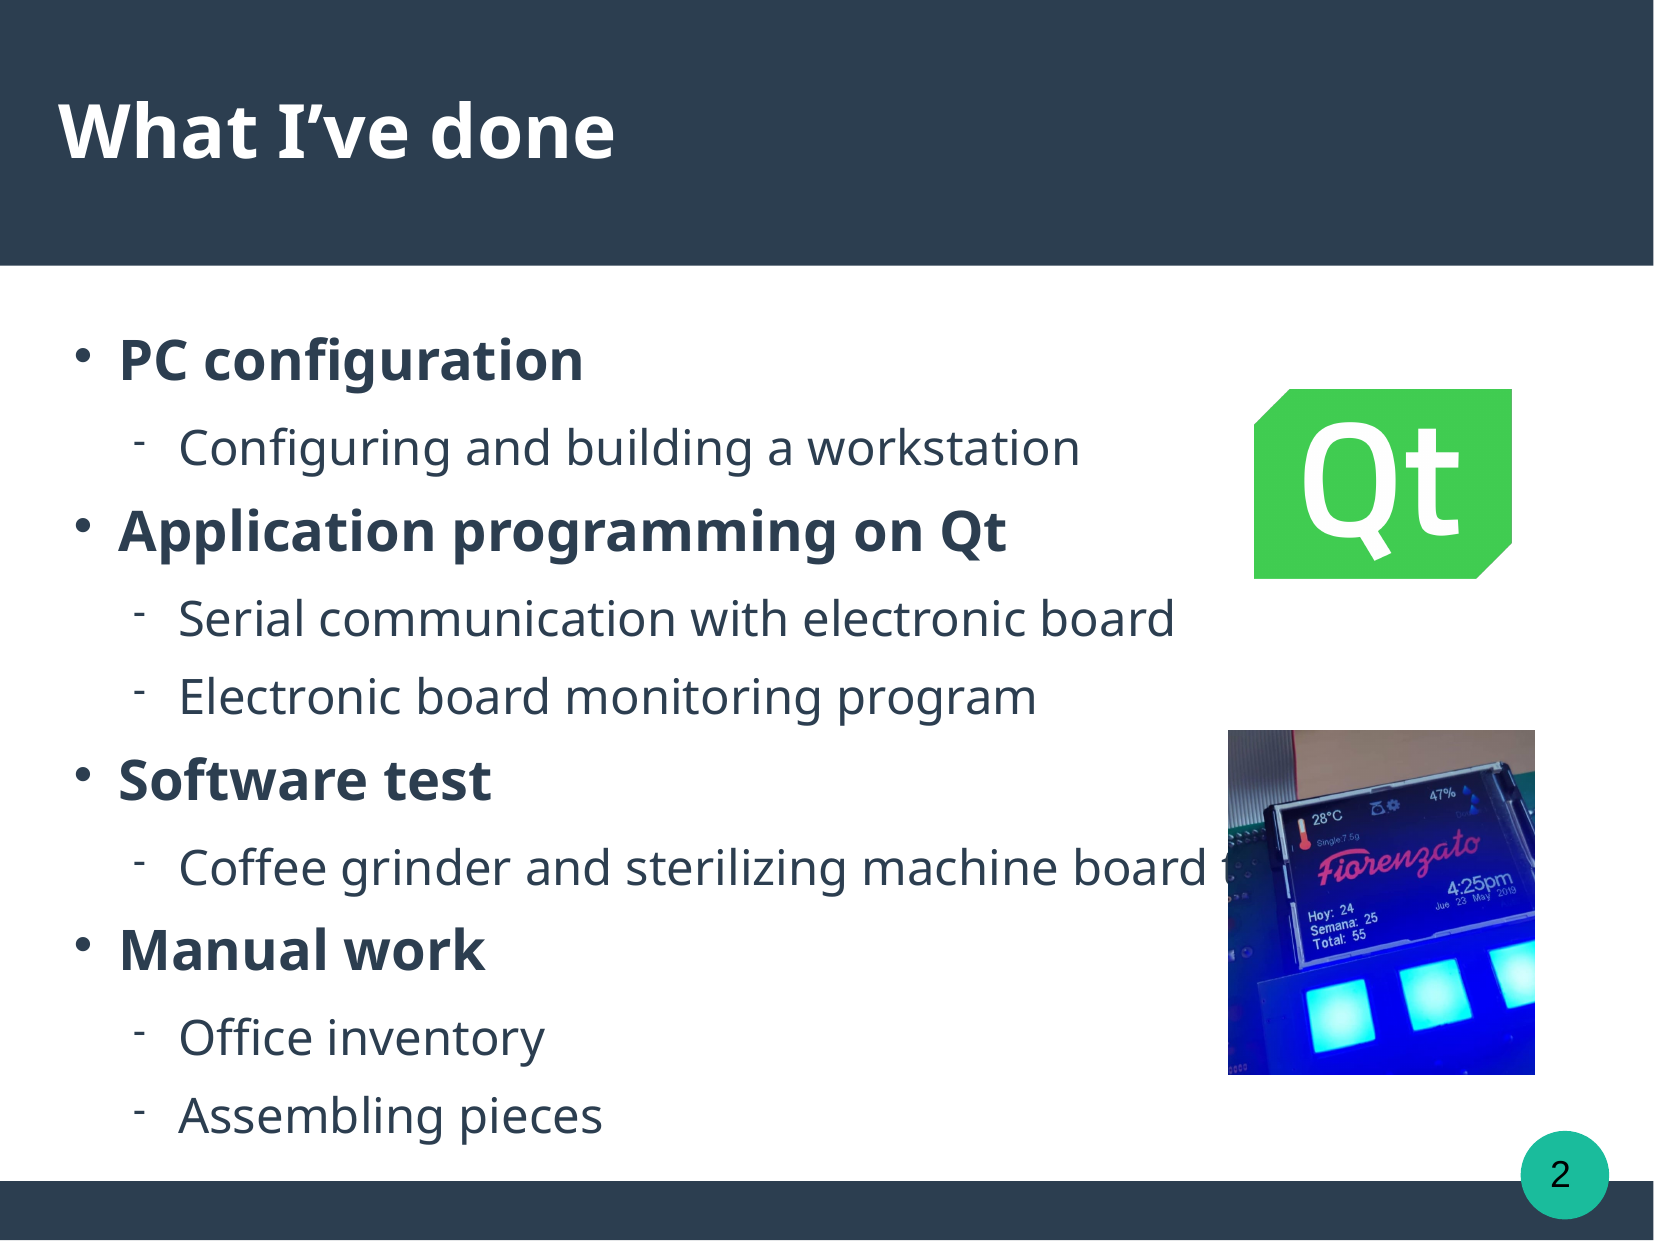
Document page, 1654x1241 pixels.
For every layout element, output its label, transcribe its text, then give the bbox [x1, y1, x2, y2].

text_box 2 [1535, 1145, 1654, 1203]
picture [1254, 389, 1512, 579]
picture [1228, 730, 1535, 1075]
text_box What I’ve done [58, 49, 1595, 207]
text_box PC configuration Configuring and building a workstation Application programming on Qt Serial communication with electronic board Electronic board monitoring program Software test Coffee grinder and sterilizing machine board test Manual work Office inventory Assembling pieces [58, 324, 1595, 1152]
